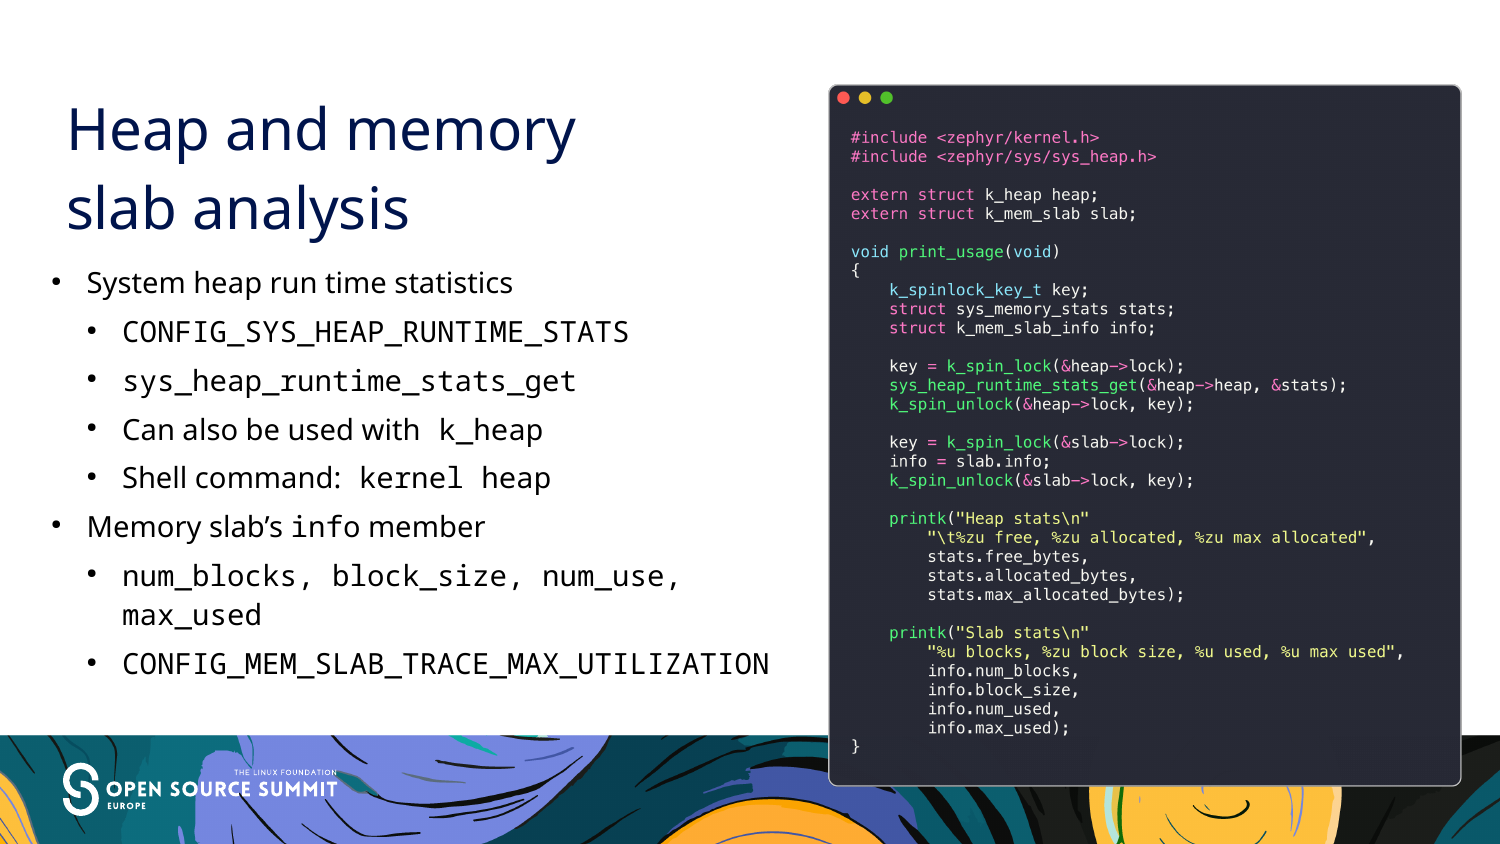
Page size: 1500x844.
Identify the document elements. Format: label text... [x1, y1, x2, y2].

picture [0, 0, 1500, 844]
title Heap and memory slab analysis [51, 72, 638, 262]
list System heap run time statistics CONFIG_SYS_HEAP_RUNTIME_STATS sys_heap_runtime_stats_get Can also be used with k_heap Shell command: kernel heap Memory slab’s info member num_blocks, block_size, num_use, max_used CONFIG_MEM_SLAB_TRACE_MAX_UTILIZATION [51, 262, 826, 786]
